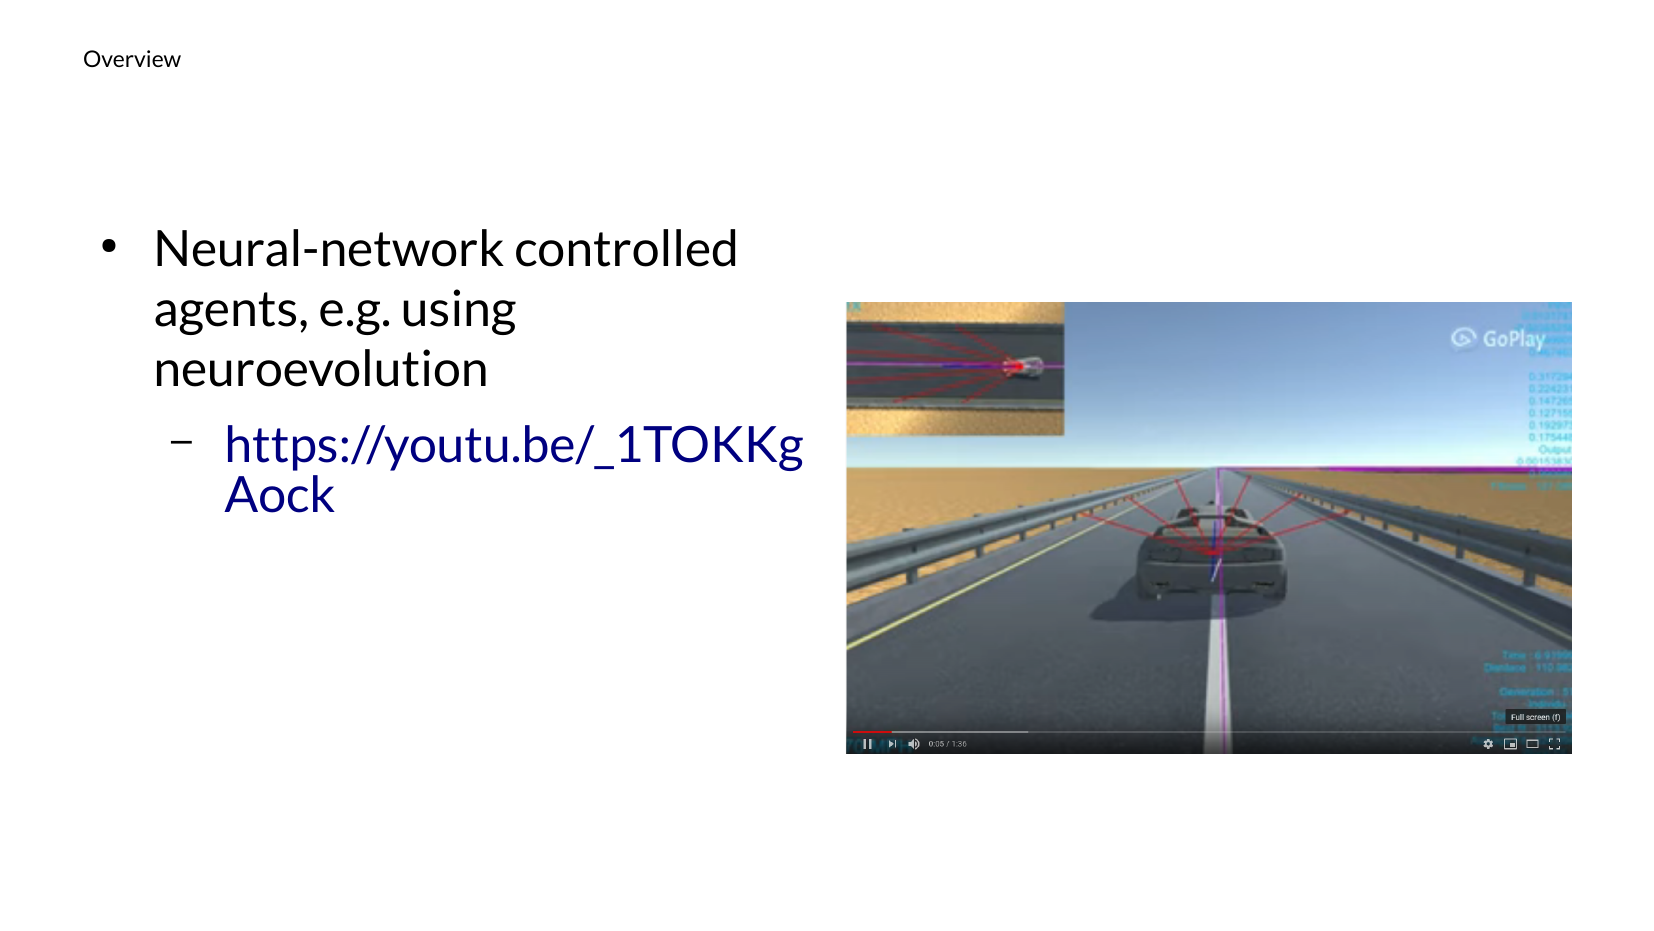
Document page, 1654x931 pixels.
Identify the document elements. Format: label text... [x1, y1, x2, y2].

picture [845, 216, 1572, 839]
title Overview [83, 0, 1571, 119]
list Neural-network controlled agents, e.g. using neuroevolution https://youtu.be/_1TOKKgAock [82, 217, 809, 839]
